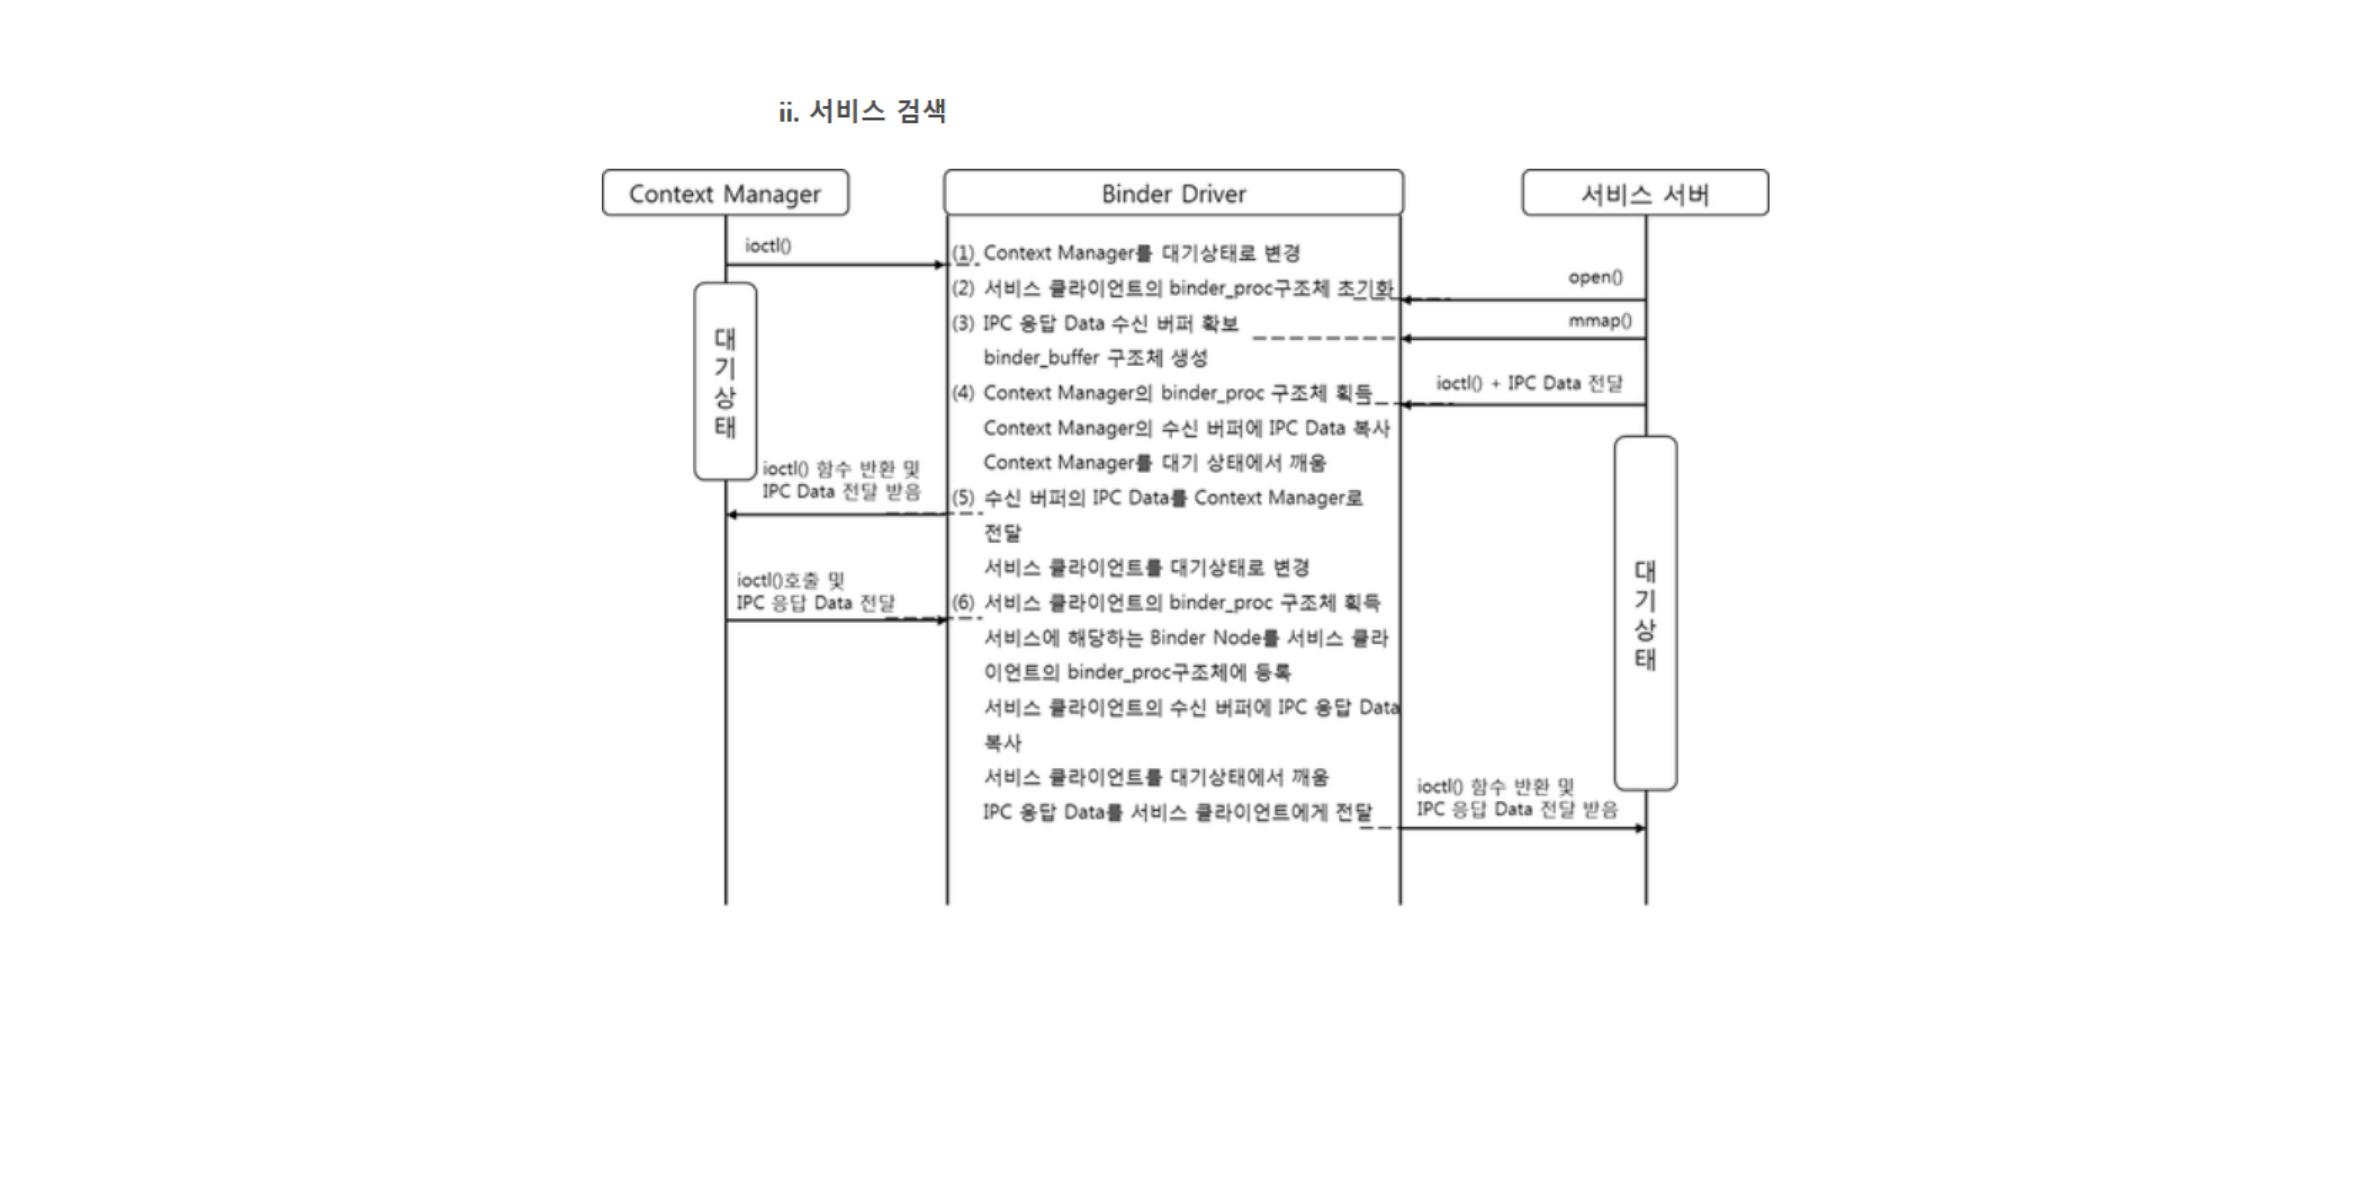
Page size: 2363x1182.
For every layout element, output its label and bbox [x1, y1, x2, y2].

picture [575, 92, 1784, 934]
